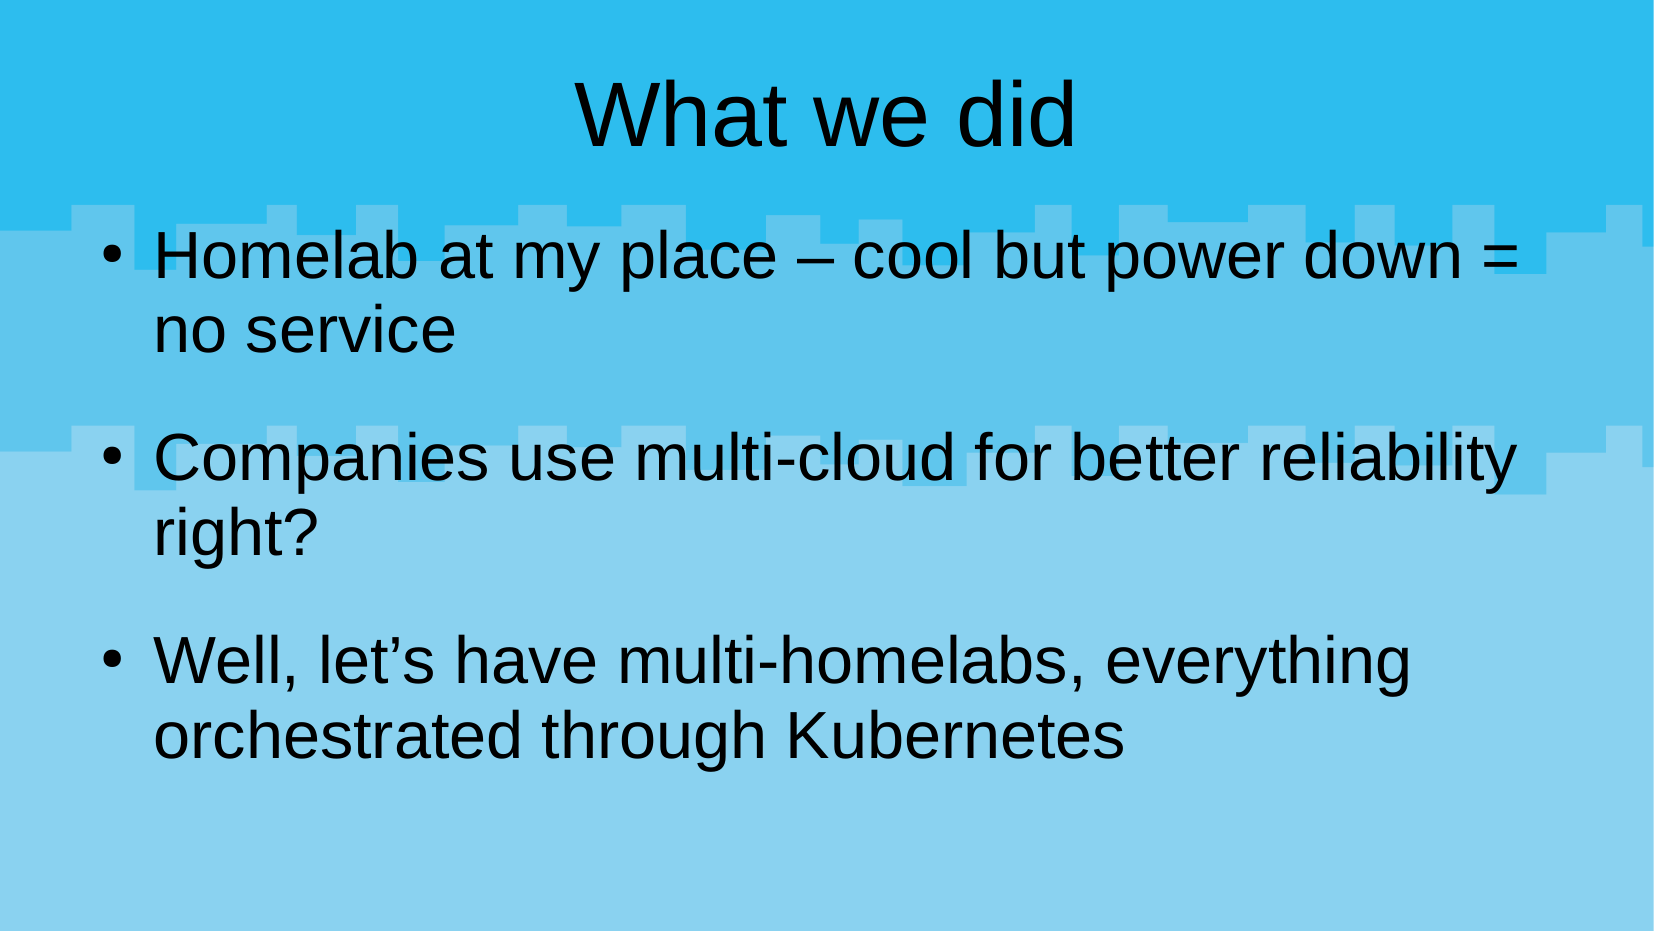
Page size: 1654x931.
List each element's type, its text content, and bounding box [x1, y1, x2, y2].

picture [0, 0, 1654, 931]
list Homelab at my place – cool but power down = no service Companies use multi-cloud for better reliability right? Well, let’s have multi-homelabs, everything orchestrated through Kubernetes [82, 217, 1571, 848]
title What we did [82, 37, 1571, 193]
